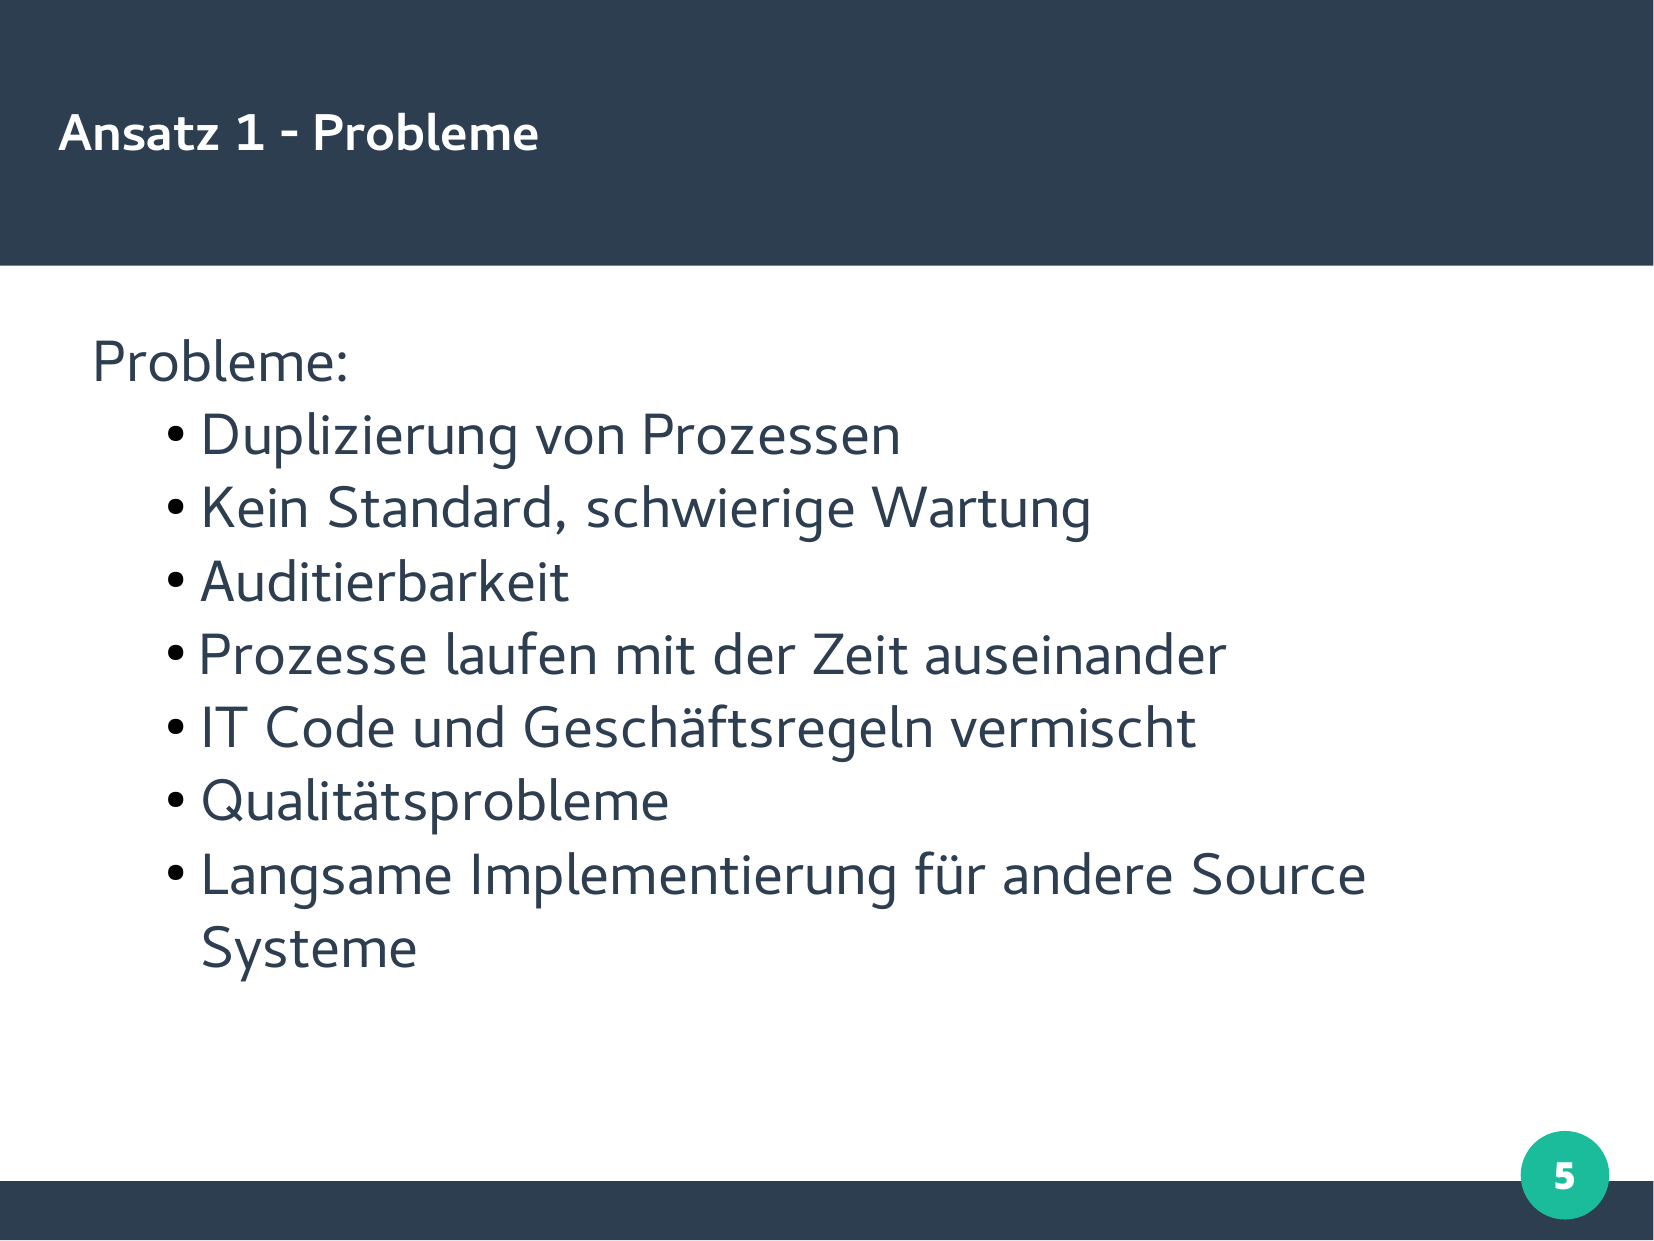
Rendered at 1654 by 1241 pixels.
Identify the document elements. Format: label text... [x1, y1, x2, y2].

title Ansatz 1 - Probleme [59, 59, 1595, 207]
subtitle Probleme: Duplizierung von Prozessen Kein Standard, schwierige Wartung Auditierbarkeit Prozesse laufen mit der Zeit auseinander IT Code und Geschäftsregeln vermischt Qualitätsprobleme Langsame Implementierung für andere Source Systeme [59, 324, 1565, 1147]
